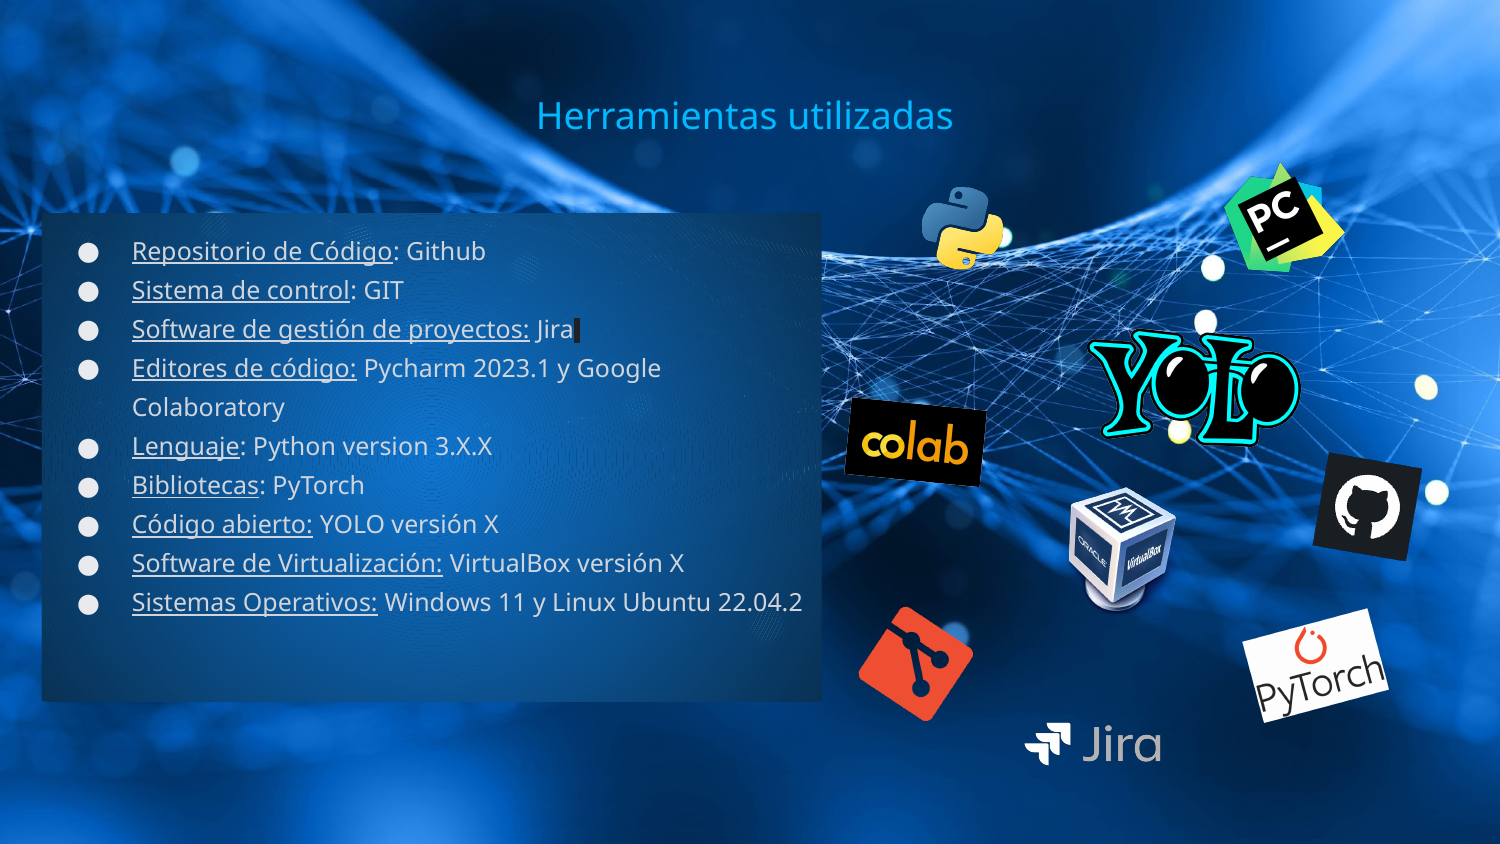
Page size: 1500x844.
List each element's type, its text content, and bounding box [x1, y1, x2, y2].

list Repositorio de Código: Github Sistema de control: GIT Software de gestión de proyectos: Jira Editores de código: Pycharm 2023.1 y Google Colaboratory Lenguaje: Python version 3.X.X Bibliotecas: PyTorch Código abierto: YOLO versión X Software de Virtualización: VirtualBox versión X Sistemas Operativos: Windows 11 y Linux Ubuntu 22.04.2 [41, 213, 822, 702]
title Herramientas utilizadas [51, 74, 1449, 169]
picture [0, 0, 1500, 844]
